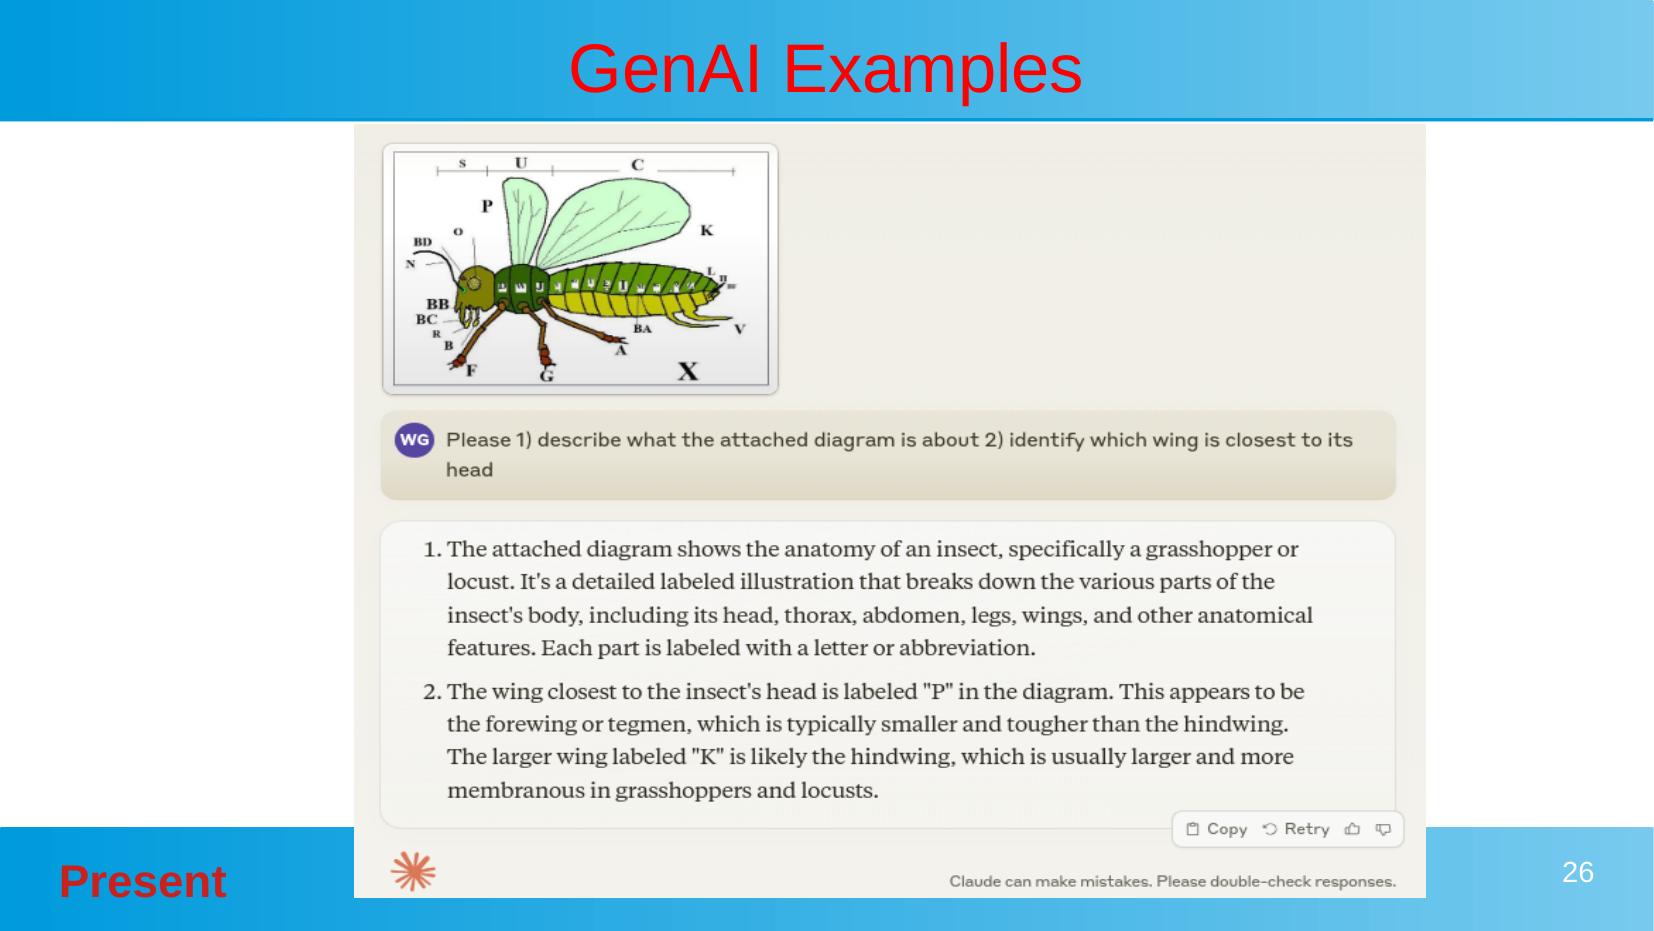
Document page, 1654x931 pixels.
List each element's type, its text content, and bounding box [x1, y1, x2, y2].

picture [354, 124, 1426, 898]
title GenAI Examples [59, 29, 1595, 108]
